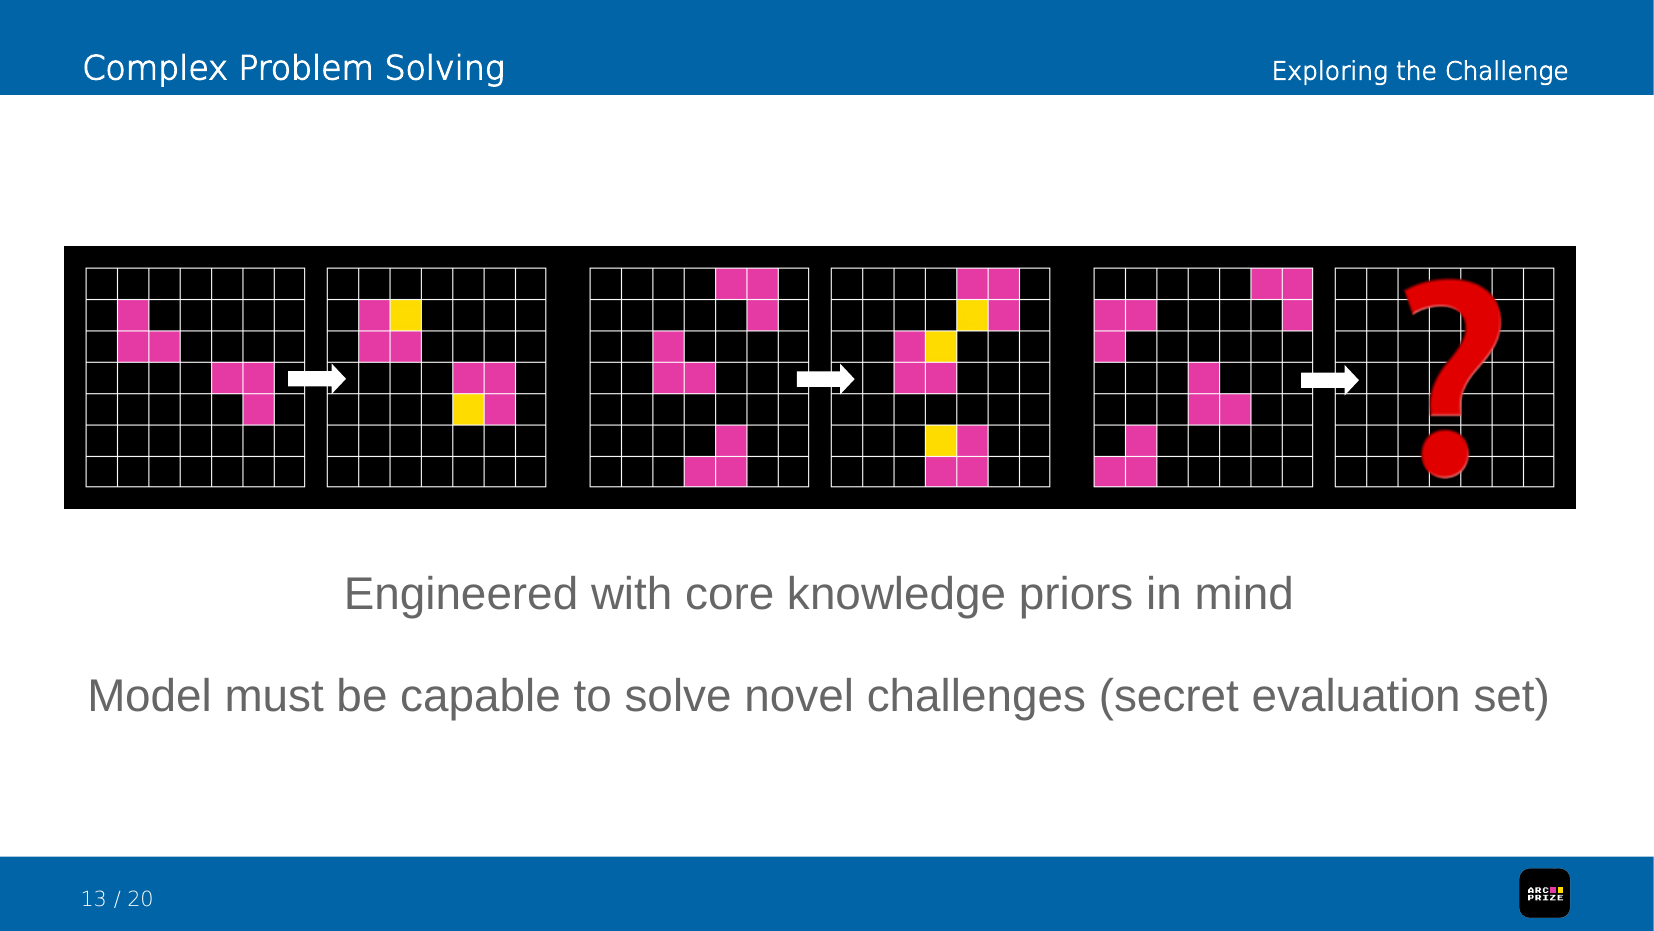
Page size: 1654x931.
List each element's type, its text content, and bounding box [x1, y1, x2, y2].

text_box [1301, 364, 1359, 396]
text_box [796, 363, 855, 395]
picture [1519, 868, 1571, 918]
text_box [288, 363, 347, 395]
picture [64, 246, 1577, 504]
title Complex Problem Solving [82, 48, 788, 88]
text_box Engineered with core knowledge priors in mind Model must be capable to solve novel challenges (secret evaluation set) [63, 487, 1576, 802]
